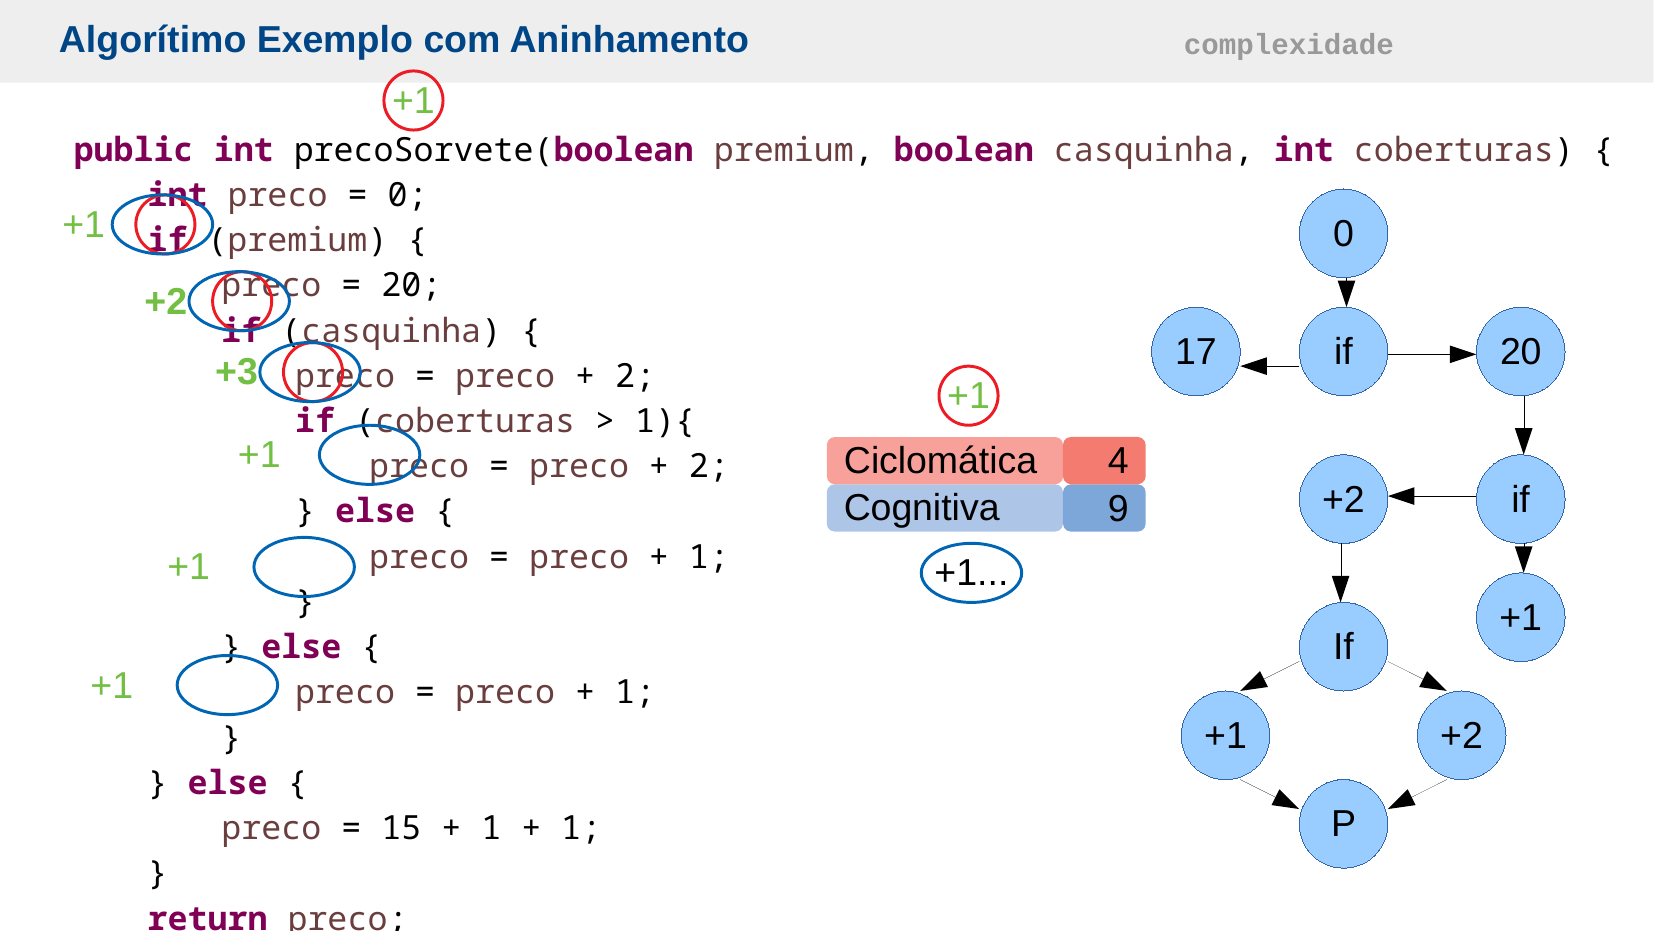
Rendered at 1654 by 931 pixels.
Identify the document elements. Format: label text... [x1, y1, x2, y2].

text_box +1 [112, 194, 213, 254]
text_box +1... [921, 543, 1022, 603]
text_box public int precoSorvete(boolean premium, boolean casquinha, int coberturas) { int preco = 0; if (premium) { preco = 20; if (casquinha) { preco = preco + 2; if (coberturas > 1){ preco = preco + 2; } else { preco = preco + 1; } } else { preco = preco + 1; } } else { preco = 15 + 1 + 1; } return preco; } [59, 118, 1630, 865]
text_box +1 [253, 537, 355, 597]
text_box P [1327, 865, 1360, 869]
text_box Ciclomática [826, 437, 1063, 485]
text_box +3 [259, 342, 361, 402]
text_box complexidade [1169, 23, 1644, 71]
text_box 4 [1062, 436, 1146, 485]
text_box +1 [383, 70, 444, 131]
text_box +2 [188, 271, 290, 331]
text_box [0, 0, 1654, 83]
text_box Cognitiva [826, 484, 1063, 532]
text_box +1 [938, 366, 999, 426]
text_box 9 [1062, 484, 1146, 532]
title Algorítimo Exemplo com Aninhamento [59, 14, 1182, 66]
text_box +1 [177, 655, 278, 715]
text_box +1 [319, 425, 420, 485]
